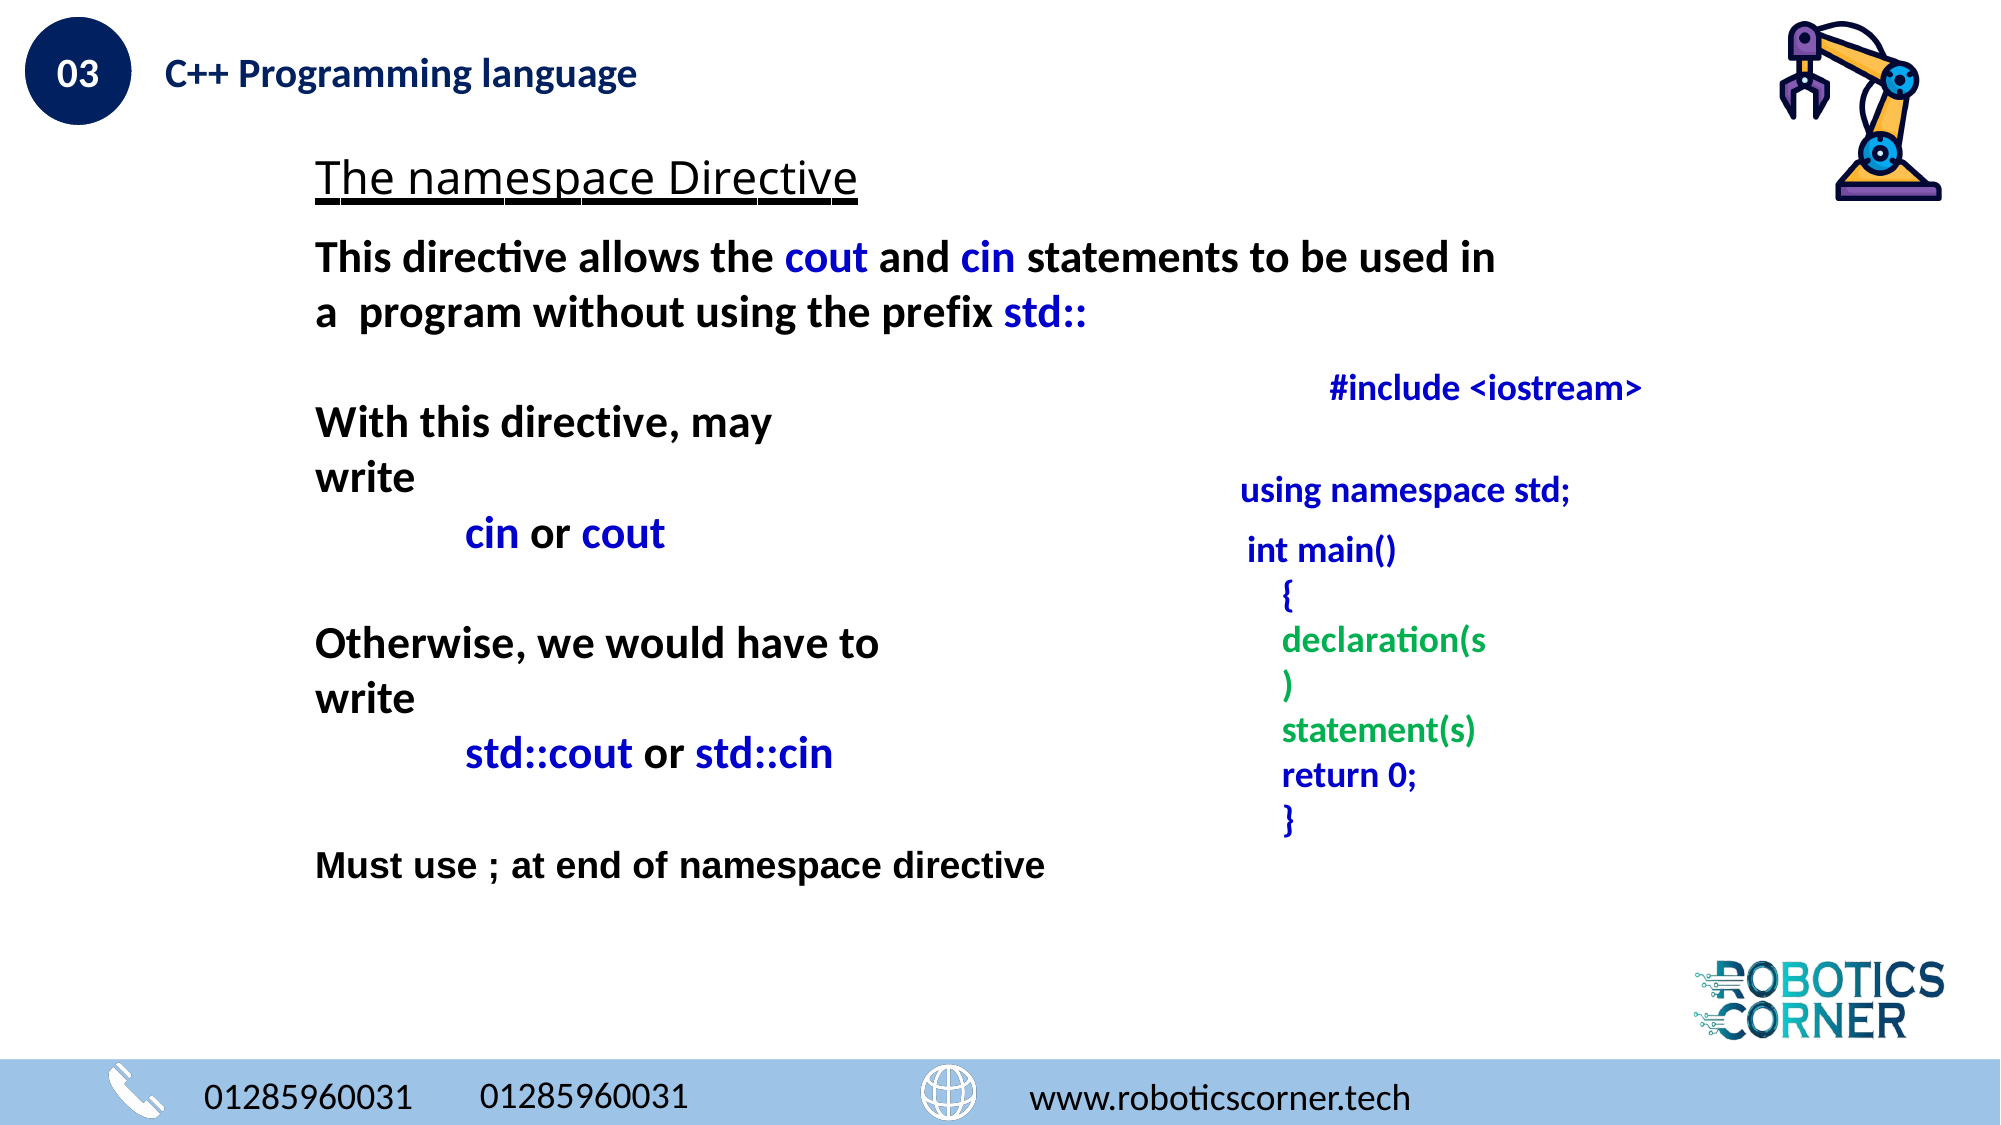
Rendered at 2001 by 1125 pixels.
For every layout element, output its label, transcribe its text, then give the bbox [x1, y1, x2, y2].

picture [1680, 859, 1953, 1059]
text_box 01285960031 [465, 1063, 811, 1124]
text_box Must use ; at end of namespace directive [312, 838, 1049, 886]
text_box cin or cout [462, 499, 670, 558]
text_box int main() { declaration(s) statement(s) return 0; } [1244, 522, 1498, 841]
text_box 01285960031 [189, 1064, 495, 1125]
text_box using namespace std; [1238, 462, 1830, 510]
text_box 03 [22, 14, 134, 128]
text_box www.roboticscorner.tech [1014, 1065, 1531, 1125]
text_box Otherwise, we would have to write [312, 609, 988, 723]
text_box C++ Programming language [150, 38, 697, 103]
title The namespace Directive [312, 79, 1006, 224]
text_box [0, 1059, 915, 1125]
text_box With this directive, may write [312, 408, 882, 503]
text_box std::cout or std::cin [463, 719, 836, 778]
picture [915, 1059, 981, 1125]
text_box [981, 1059, 2000, 1125]
text_box This directive allows the cout and cin statements to be used in a program without using the prefix std:: #include <iostream> [312, 224, 1644, 408]
picture [1771, 21, 1950, 201]
picture [103, 1057, 170, 1124]
